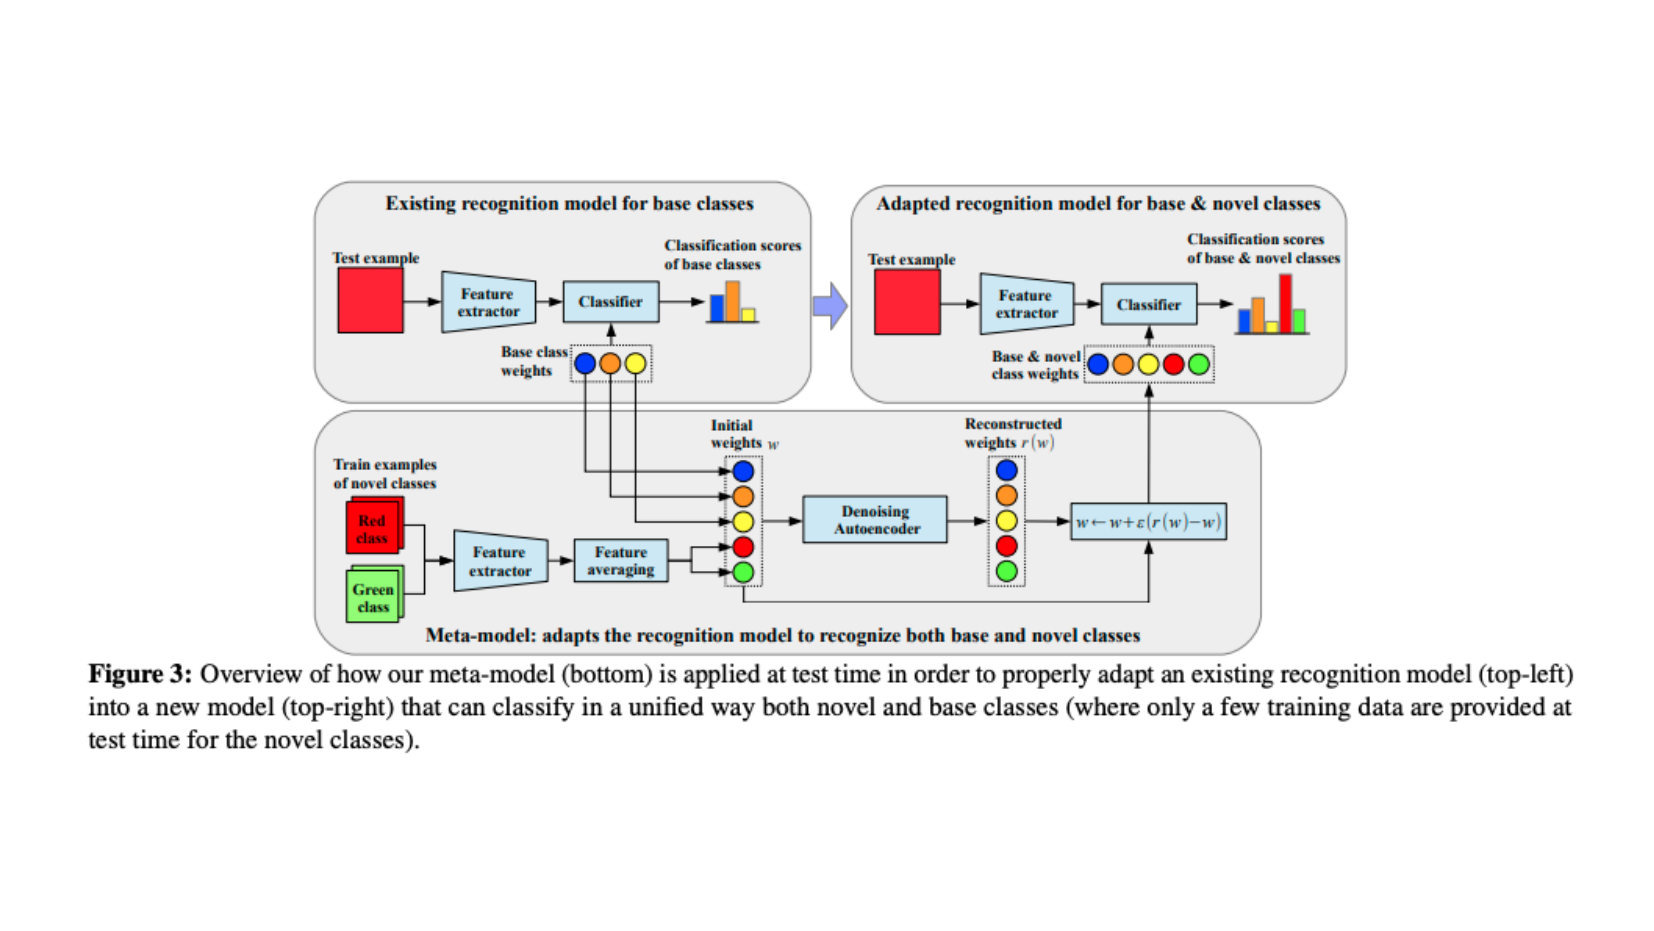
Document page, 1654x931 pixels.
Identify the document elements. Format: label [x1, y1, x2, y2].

picture [77, 171, 1581, 761]
